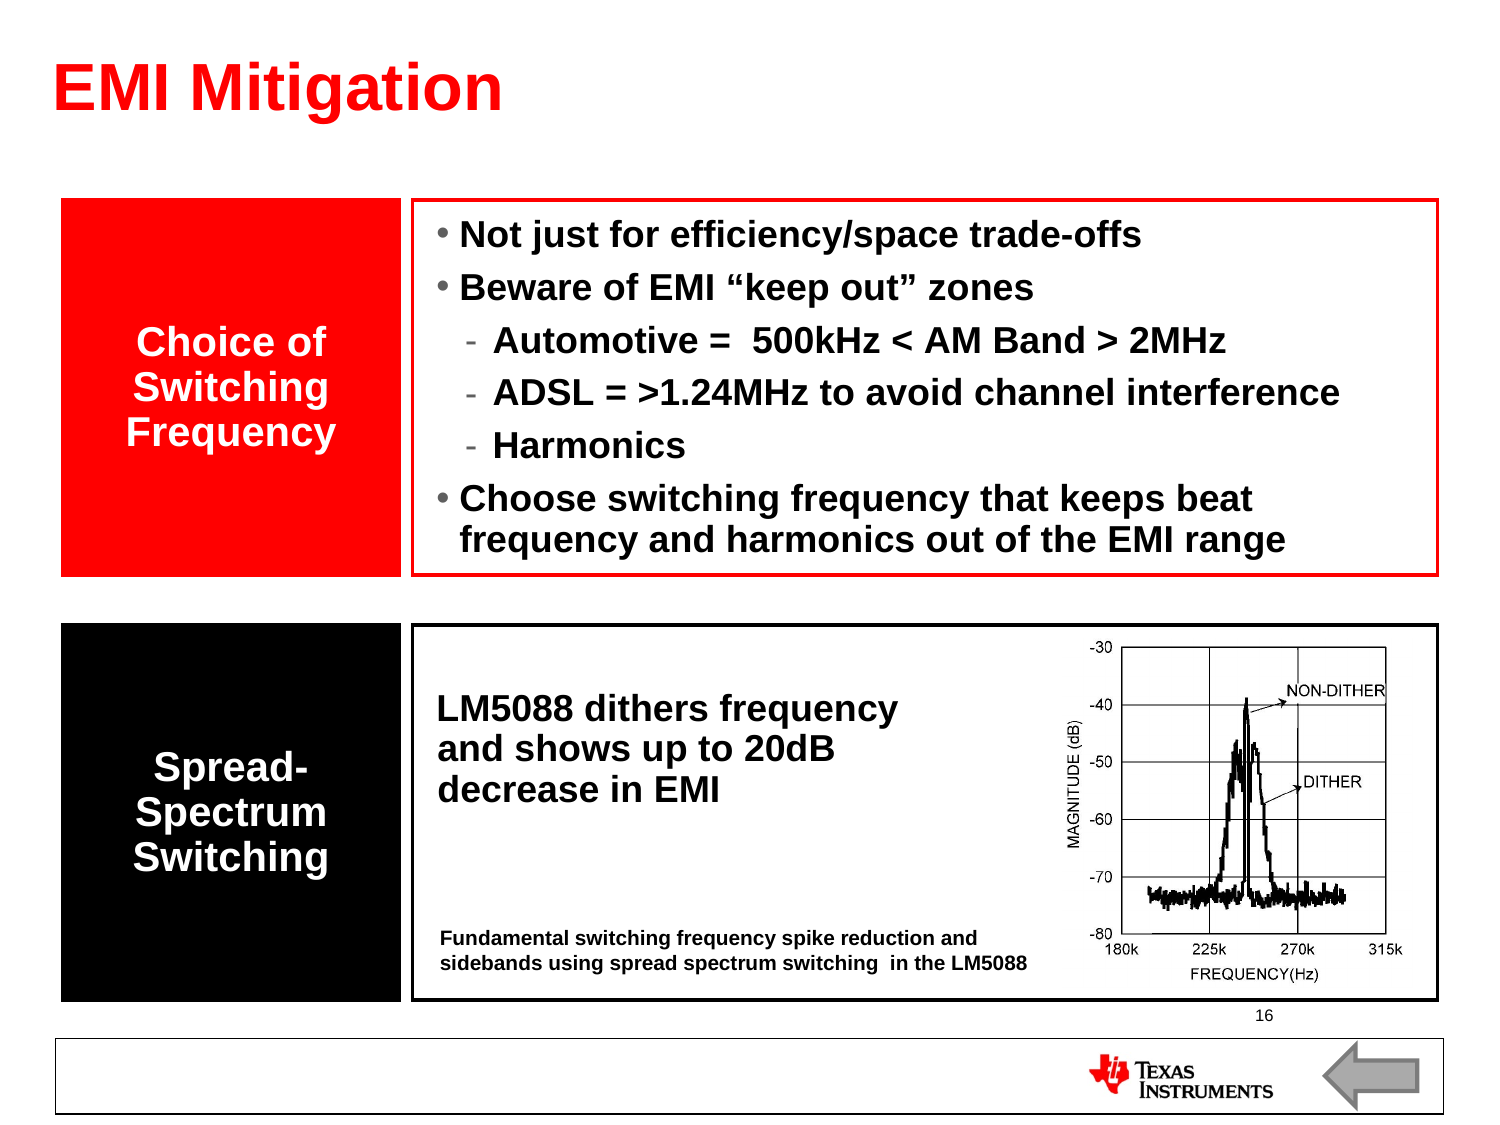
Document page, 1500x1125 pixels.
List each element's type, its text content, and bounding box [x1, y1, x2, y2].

text_box <numero> [1089, 997, 1440, 1031]
text_box Not just for efficiency/space trade-offs Beware of EMI “keep out” zones Automotive = 500kHz < AM Band > 2MHz ADSL = >1.24MHz to avoid channel interference Harmonics Choose switching frequency that keeps beat frequency and harmonics out of the EMI range [412, 200, 1438, 576]
text_box Choice of Switching Frequency [62, 200, 400, 576]
text_box LM5088 dithers frequency and shows up to 20dB decrease in EMI [412, 624, 1438, 1000]
picture [1087, 1052, 1274, 1099]
text_box Spread-Spectrum Switching [62, 624, 400, 1000]
text_box [1324, 1045, 1418, 1107]
picture [1062, 638, 1413, 988]
title EMI Mitigation [37, 23, 1426, 158]
text_box Fundamental switching frequency spike reduction and sidebands using spread spectrum switching in the LM5088 [424, 917, 1063, 983]
